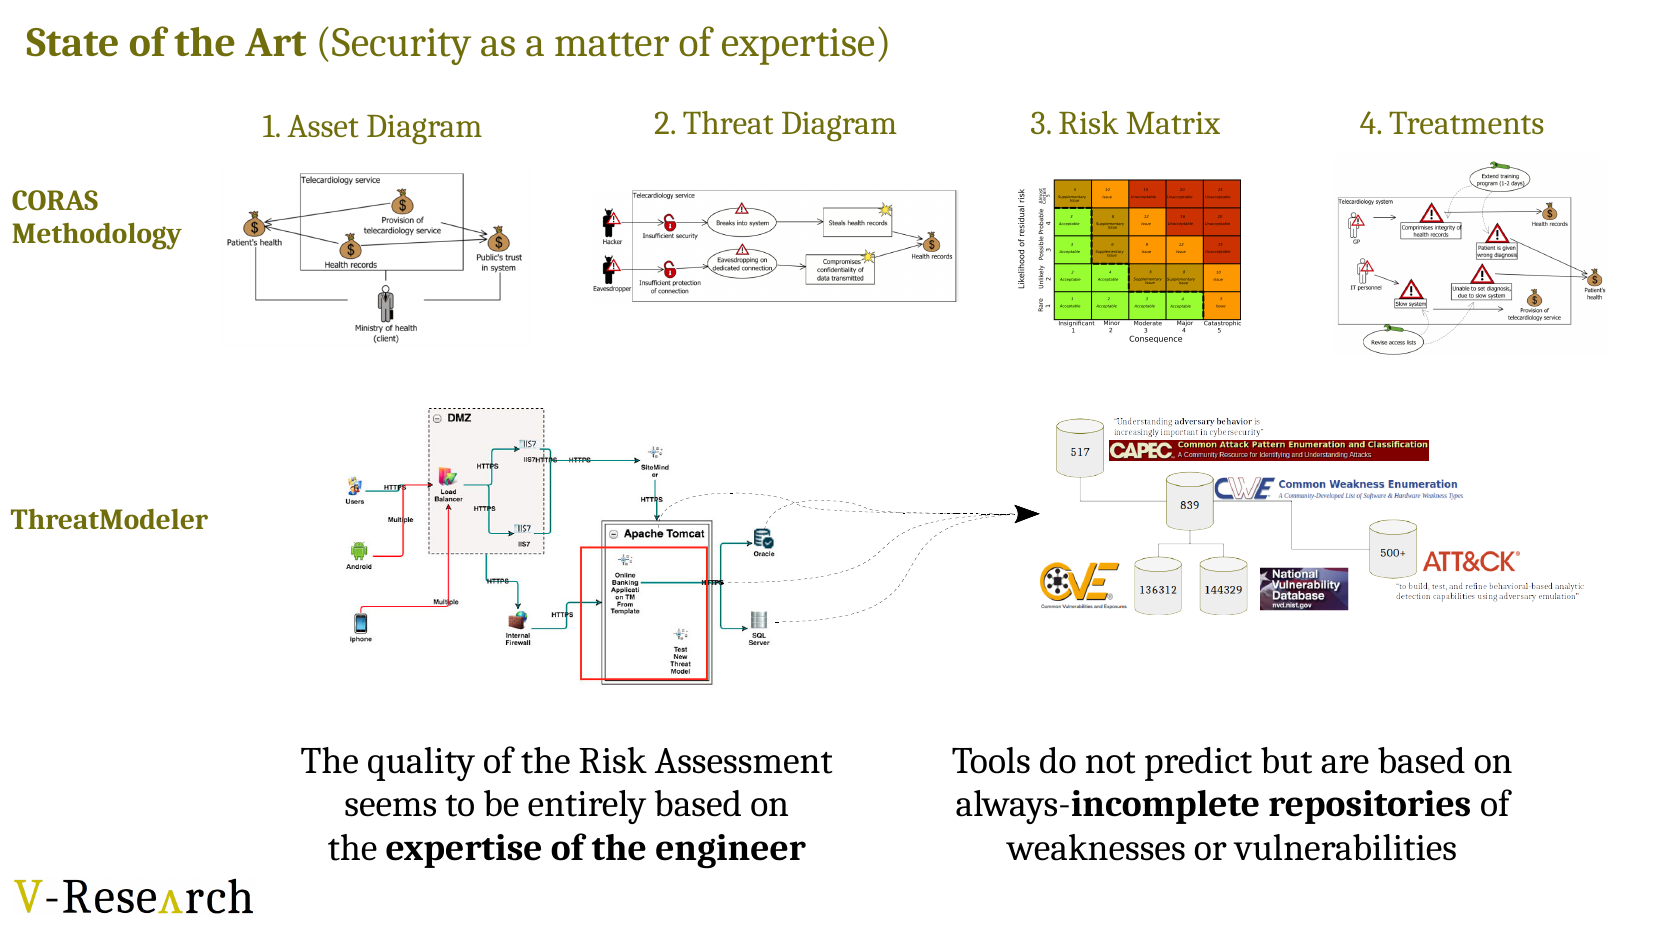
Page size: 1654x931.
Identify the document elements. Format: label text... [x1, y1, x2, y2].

text_box The quality of the Risk Assessment seems to be entirely based on the expertise of the engineer [268, 732, 875, 886]
picture [307, 372, 780, 694]
picture [11, 876, 256, 916]
text_box State of the Art (Security as a matter of expertise) [11, 12, 1642, 76]
picture [590, 188, 961, 306]
picture [1334, 153, 1607, 356]
picture [1039, 413, 1595, 615]
text_box 1. Asset Diagram [248, 99, 516, 154]
text_box 3. Risk Matrix [1015, 97, 1241, 151]
text_box 2. Threat Diagram [639, 97, 925, 151]
picture [221, 165, 532, 347]
picture [1018, 177, 1241, 343]
text_box ThreatModeler [0, 495, 237, 579]
text_box CORAS Methodology [0, 176, 213, 260]
text_box Tools do not predict but are based on always-incomplete repositories of weaknesses or vulnerabilities [918, 732, 1548, 880]
text_box 4. Treatments [1345, 97, 1571, 151]
